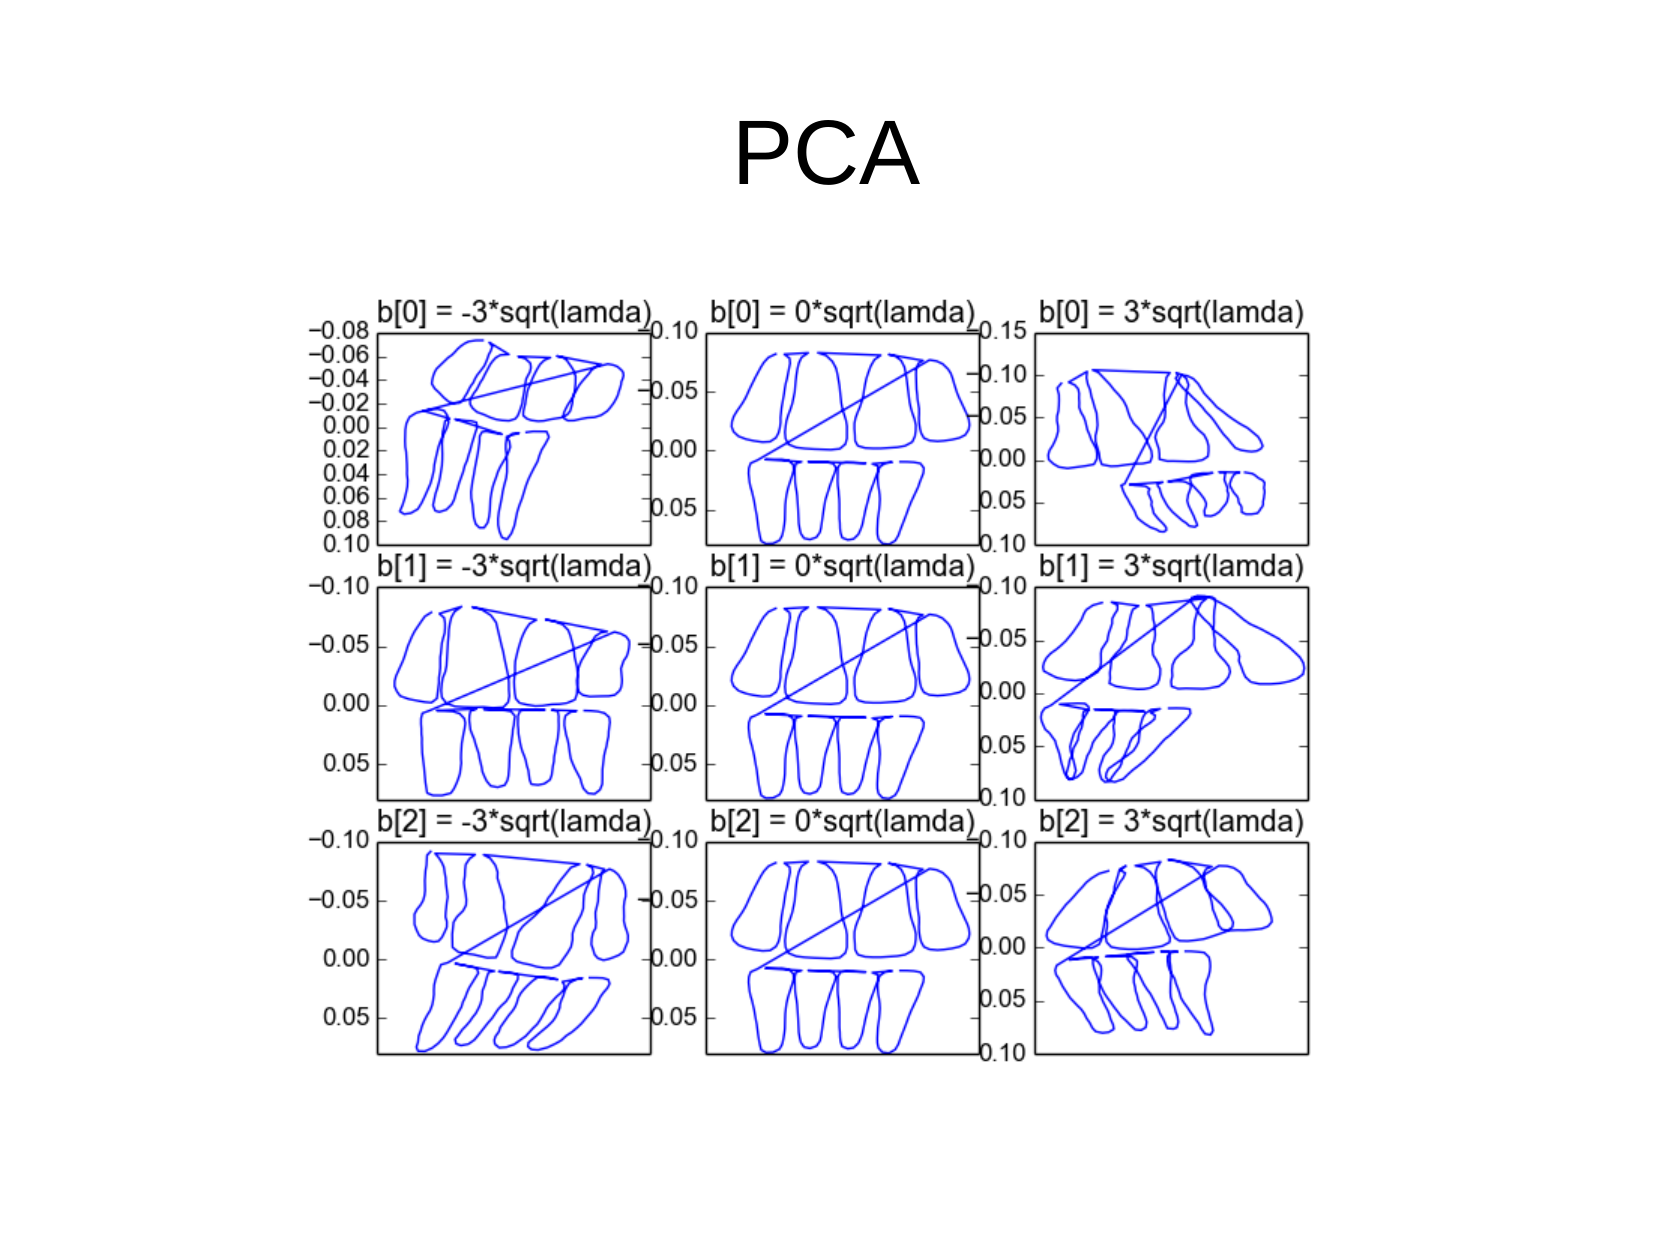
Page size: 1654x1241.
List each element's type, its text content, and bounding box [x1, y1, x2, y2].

picture [227, 243, 1428, 1144]
title PCA [82, 49, 1571, 257]
